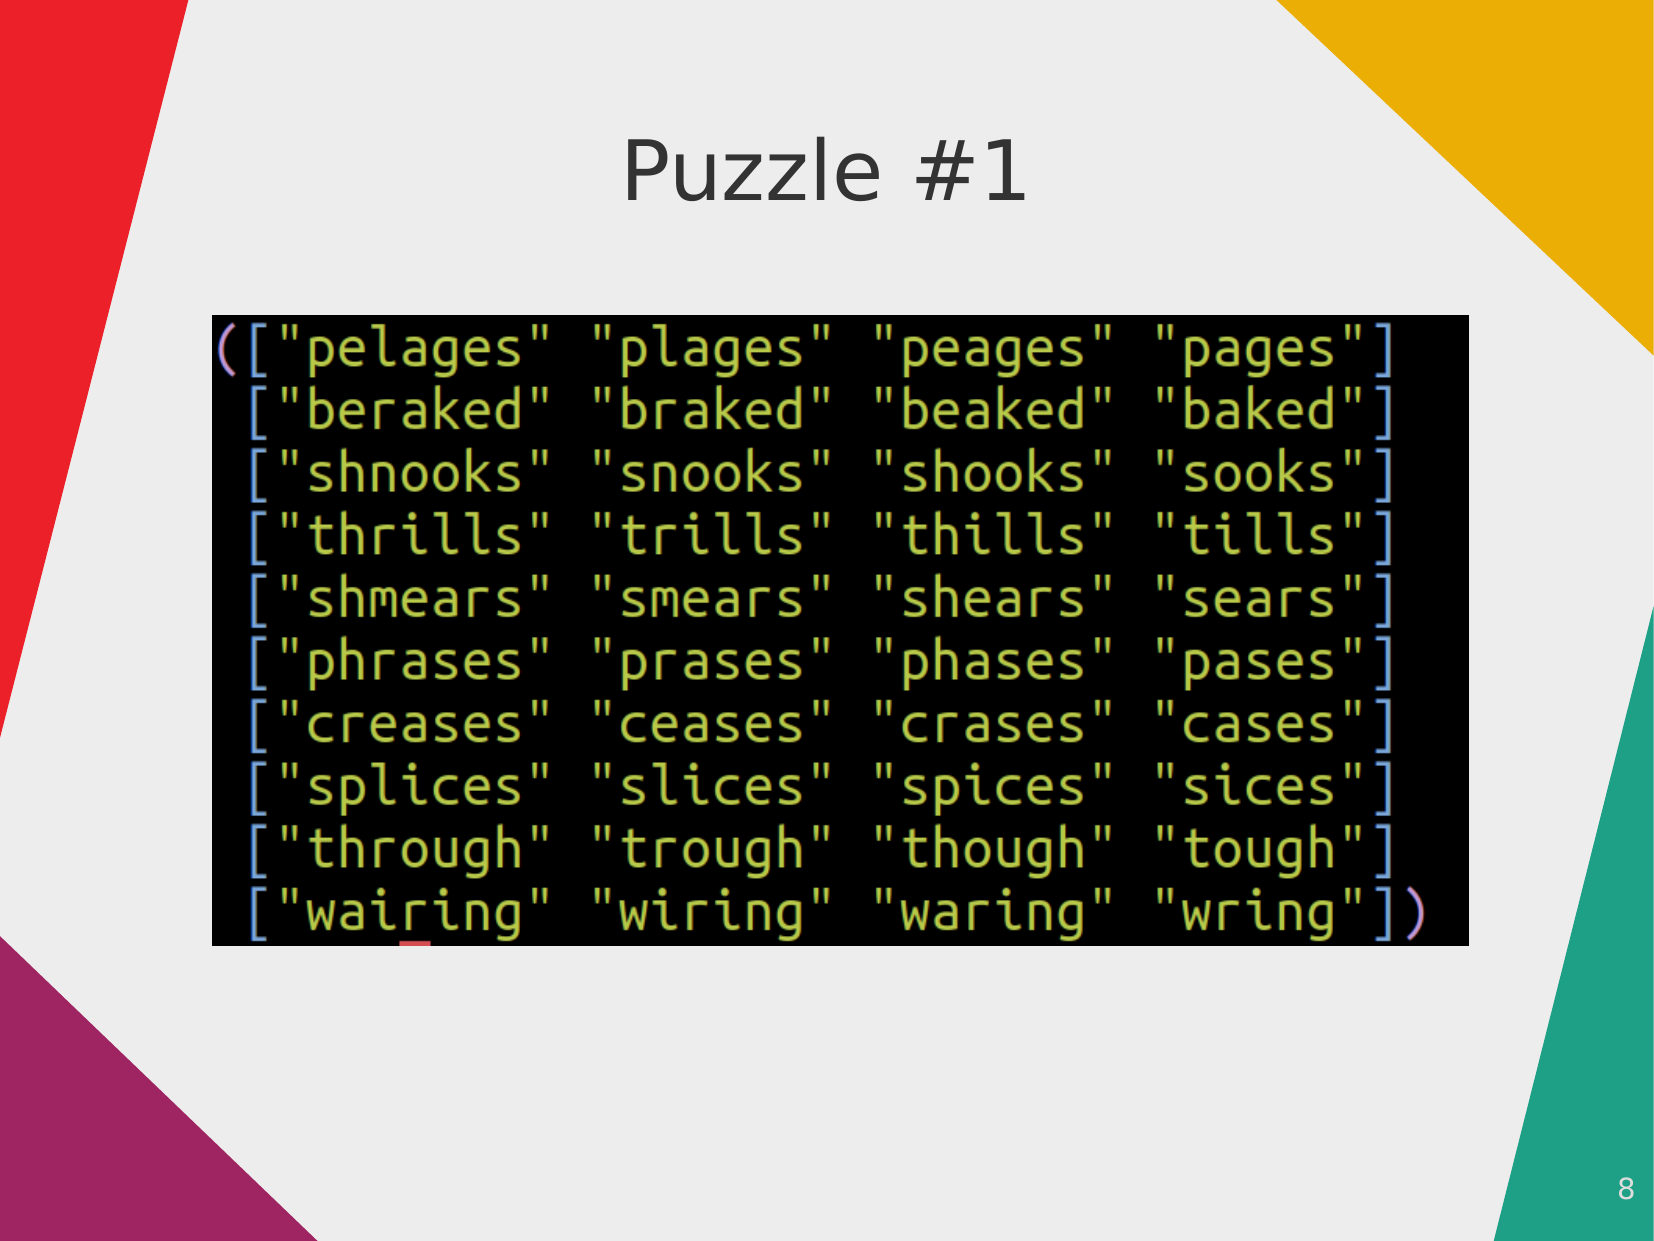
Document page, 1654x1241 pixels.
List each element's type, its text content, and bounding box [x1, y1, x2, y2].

picture [212, 315, 1469, 946]
title Puzzle #1 [114, 73, 1539, 271]
